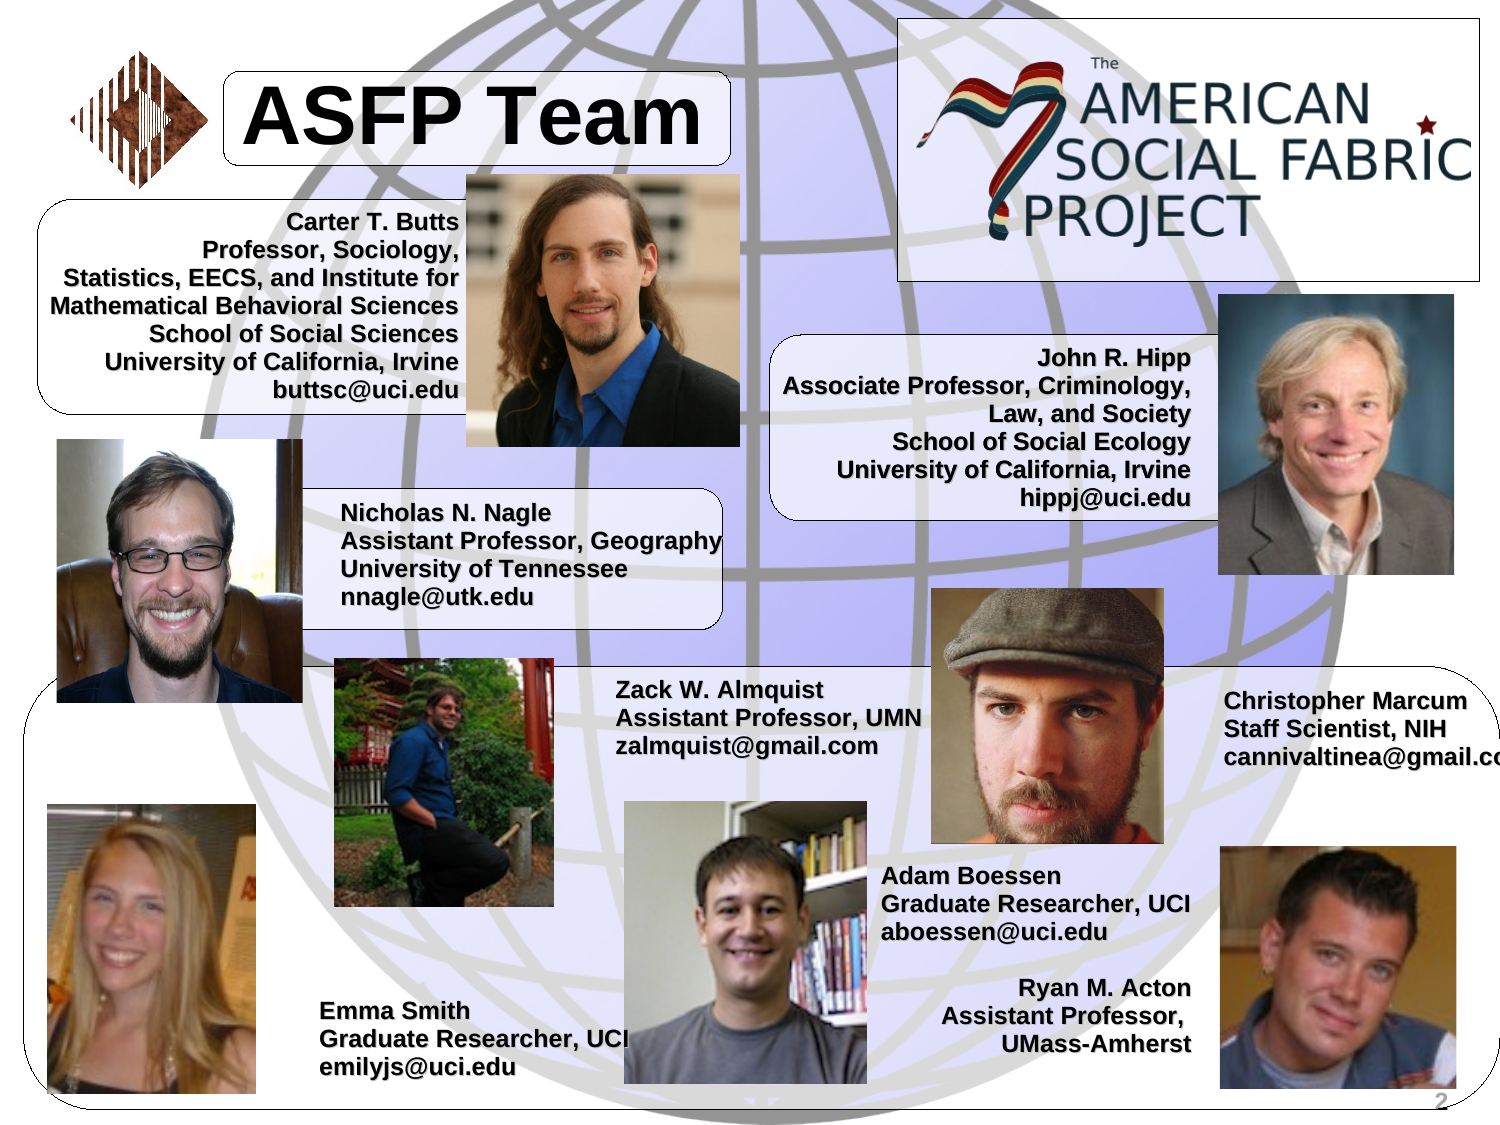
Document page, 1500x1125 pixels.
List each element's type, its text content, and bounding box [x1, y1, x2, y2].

text_box John R. Hipp Associate Professor, Criminology, Law, and Society School of Social Ecology University of California, Irvine hippj@uci.edu [767, 335, 1207, 520]
text_box [23, 666, 1500, 1110]
picture [56, 206, 1455, 907]
picture [45, 0, 1350, 199]
text_box [793, 334, 1218, 521]
picture [193, 1110, 1350, 1125]
picture [1219, 846, 1457, 1089]
text_box [223, 71, 241, 166]
text_box Nicholas N. Nagle Assistant Professor, Geography University of Tennessee nnagle@utk.edu [325, 491, 739, 619]
text_box Christopher Marcum Staff Scientist, NIH cannivaltinea@gmail.com [1208, 679, 1500, 807]
picture [916, 57, 1471, 247]
text_box Adam Boessen Graduate Researcher, UCI aboessen@uci.edu Ryan M. Acton Assistant Professor, UMass-Amherst [866, 853, 1207, 1066]
text_box [303, 488, 719, 630]
text_box Emma Smith Graduate Researcher, UCI emilyjs@uci.edu [304, 989, 645, 1117]
text_box [897, 18, 1480, 282]
picture [47, 804, 256, 1094]
picture [624, 801, 867, 1084]
text_box Zack W. Almquist Assistant Professor, UMN zalmquist@gmail.com [600, 667, 938, 796]
text_box Carter T. Butts Professor, Sociology, Statistics, EECS, and Institute for Mathematical Behavioral Sciences School of Social Sciences University of California, Irvine buttsc@uci.edu [34, 199, 466, 412]
title ASFP Team [241, 30, 897, 206]
